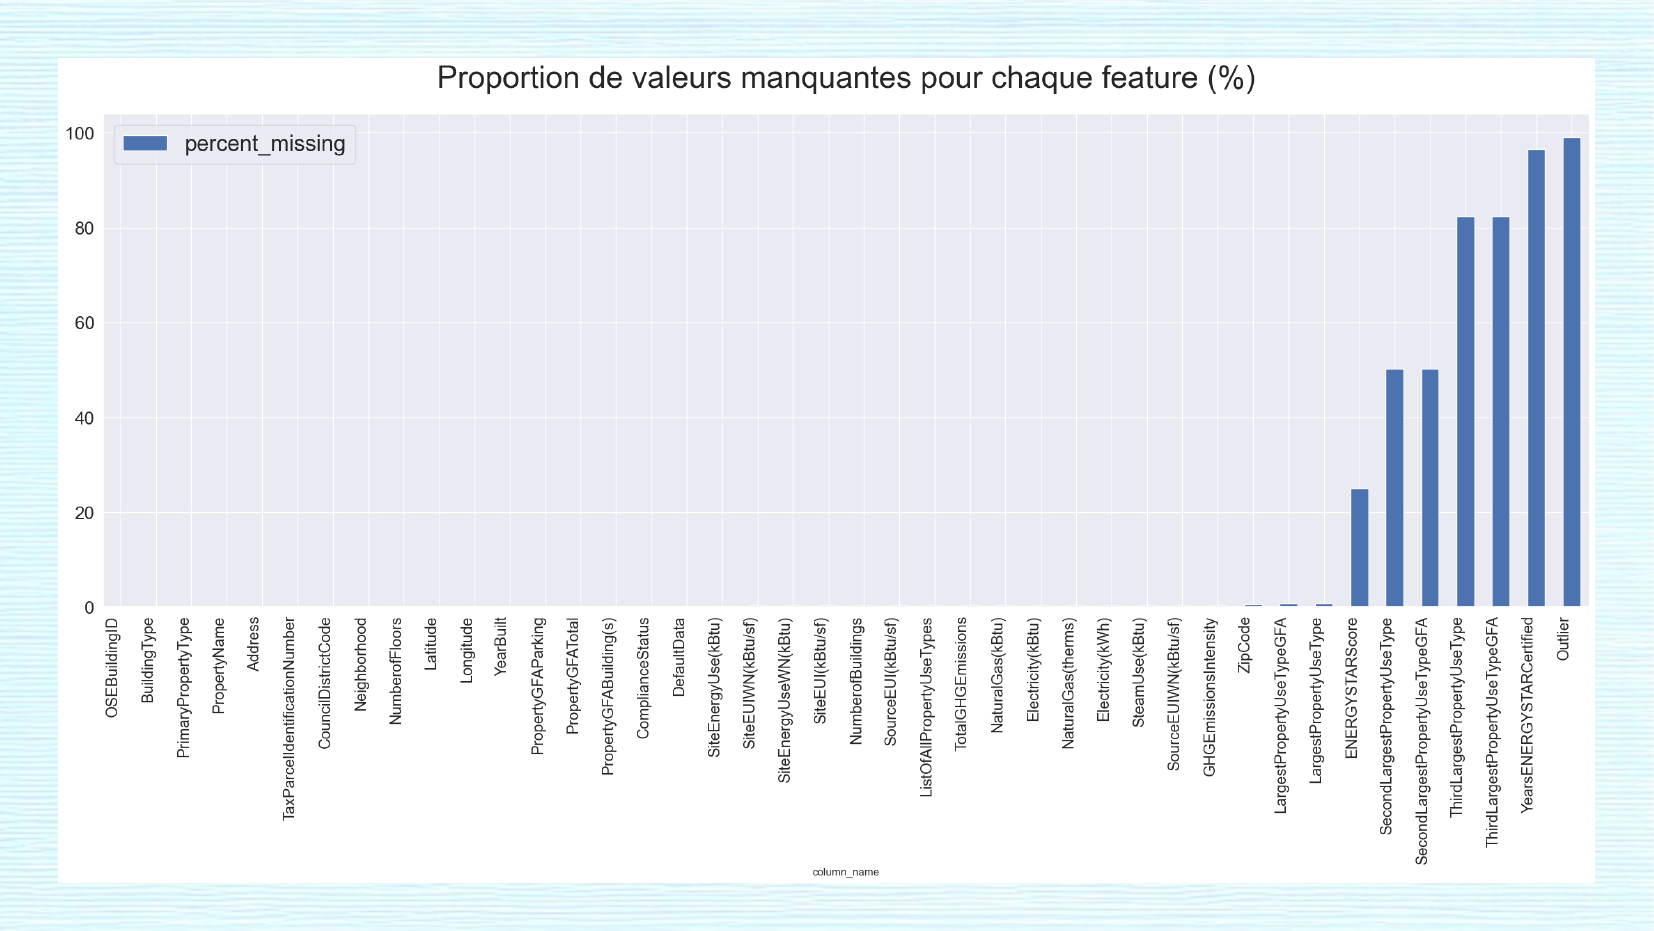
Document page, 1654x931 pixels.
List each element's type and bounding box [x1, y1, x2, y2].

picture [58, 58, 1595, 883]
